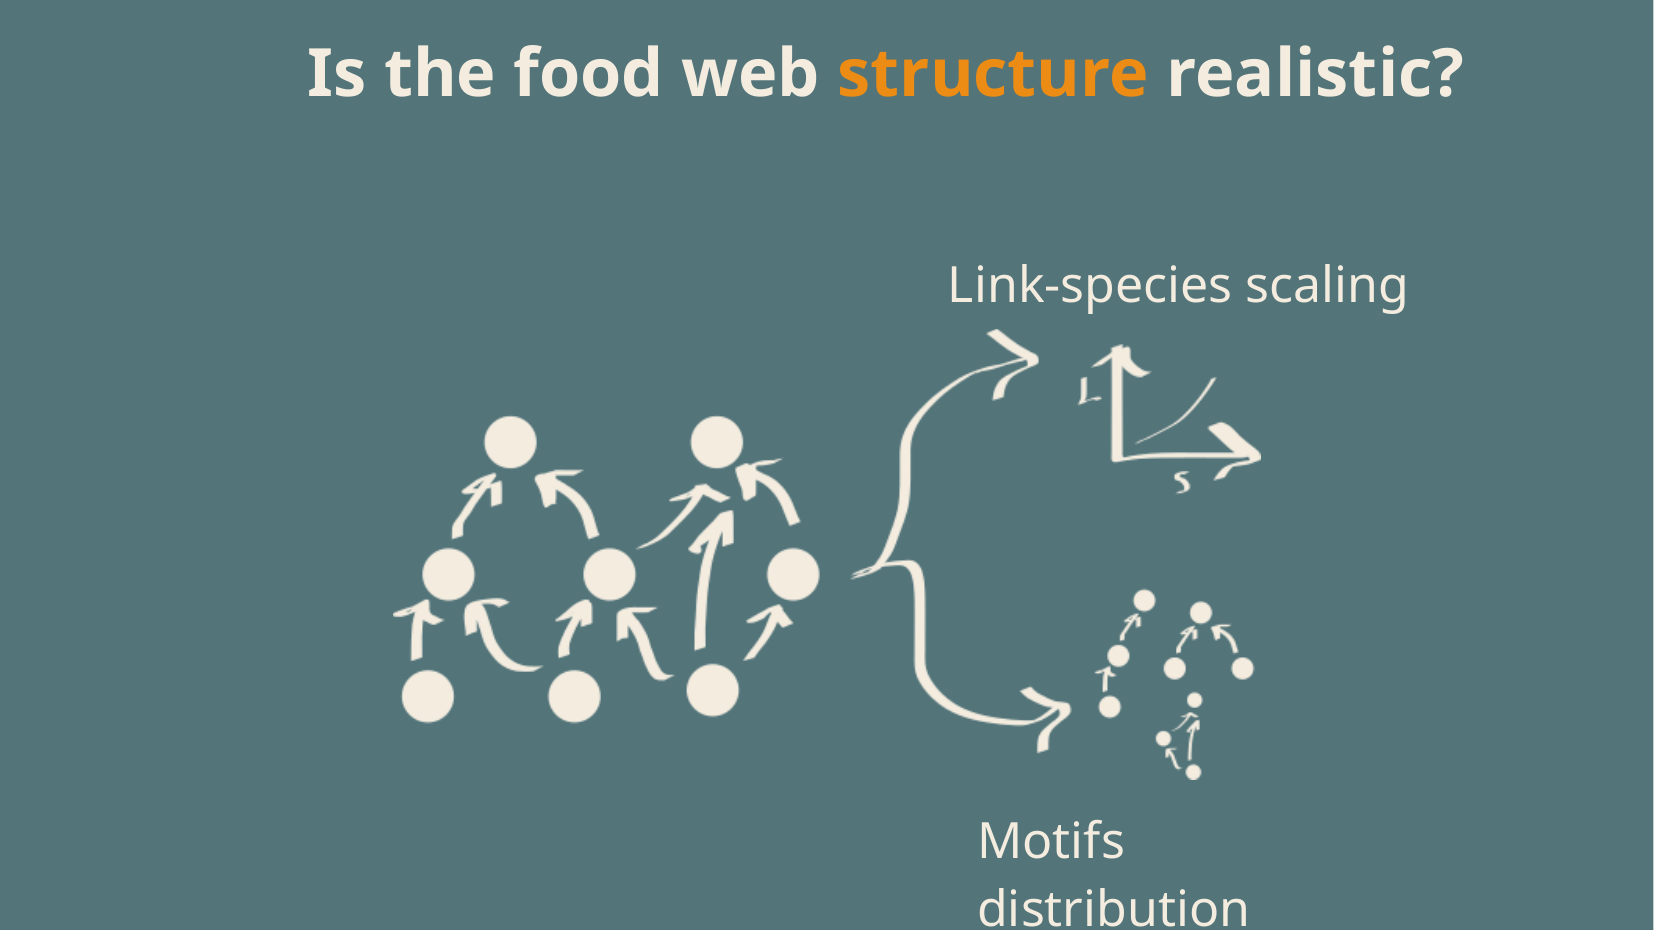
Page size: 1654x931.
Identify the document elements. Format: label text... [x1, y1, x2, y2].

text_box Is the food web structure realistic? [292, 17, 1362, 121]
text_box Motifs distribution [962, 797, 1412, 879]
text_box Link-species scaling [933, 242, 1536, 323]
picture [393, 329, 1261, 780]
